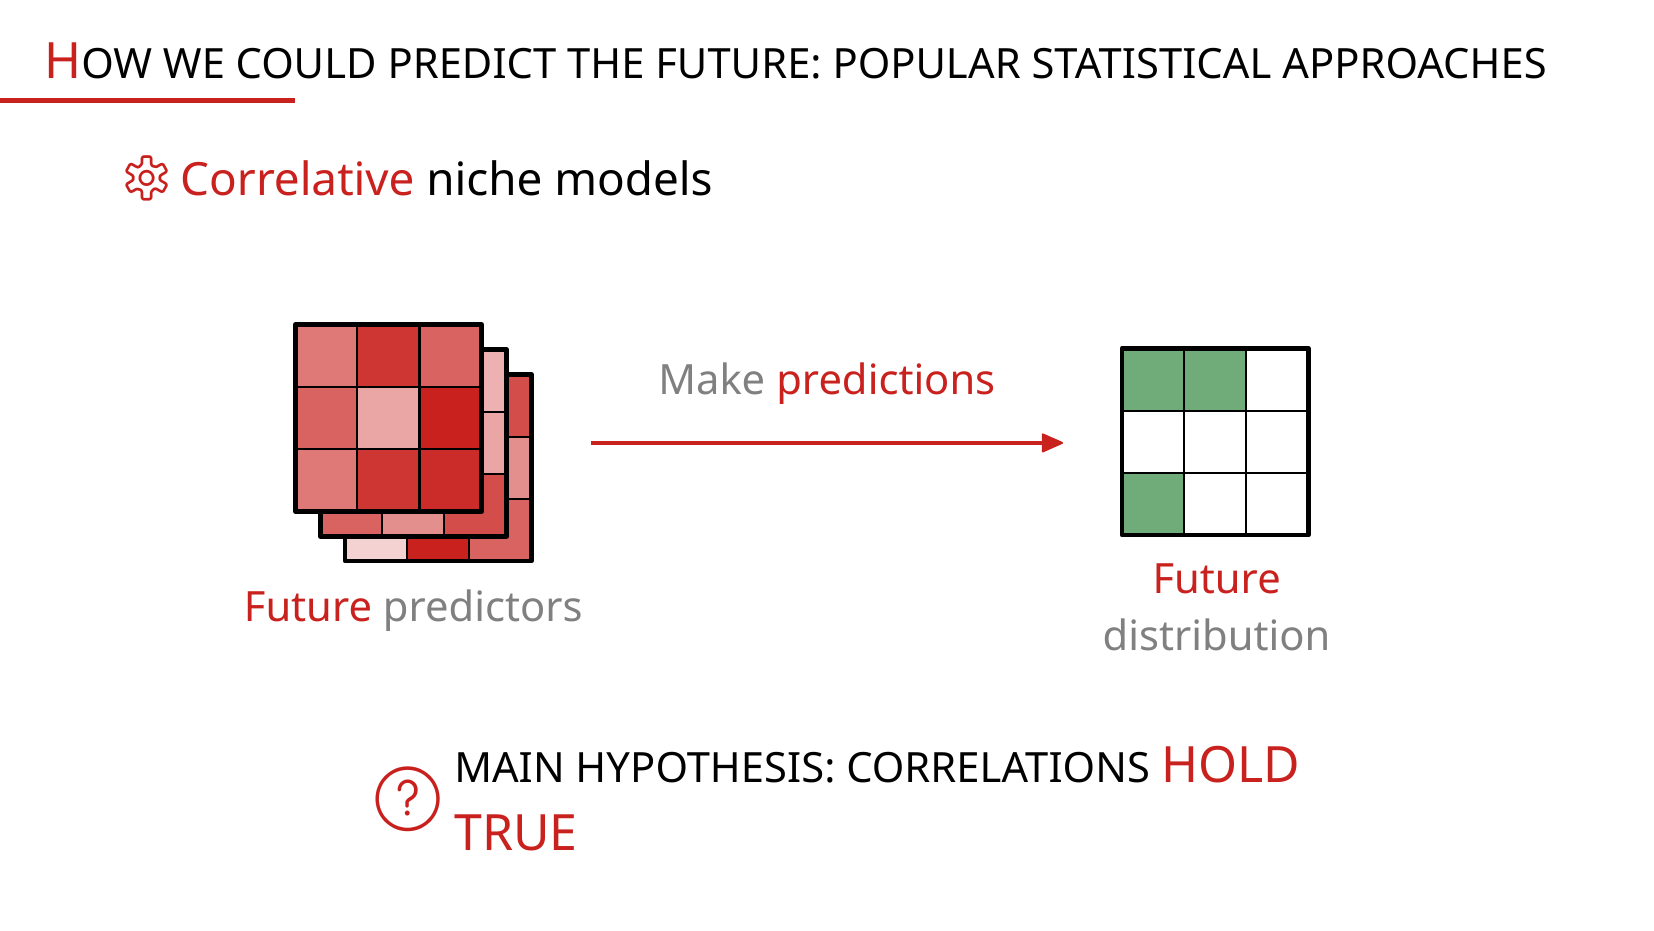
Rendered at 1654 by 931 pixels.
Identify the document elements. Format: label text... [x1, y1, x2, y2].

text_box Future distribution [1021, 569, 1412, 642]
text_box HOW WE COULD PREDICT THE FUTURE: POPULAR STATISTICAL APPROACHES [29, 0, 1625, 119]
text_box [347, 377, 529, 559]
text_box MAIN HYPOTHESIS: CORRELATIONS HOLD TRUE [439, 727, 1356, 868]
text_box Make predictions [631, 324, 1022, 432]
picture [357, 755, 458, 839]
text_box [323, 352, 504, 534]
picture [111, 147, 182, 207]
text_box [298, 327, 479, 509]
text_box [1124, 351, 1306, 533]
text_box Correlative niche models [165, 118, 1625, 237]
text_box Future predictors [218, 569, 609, 642]
